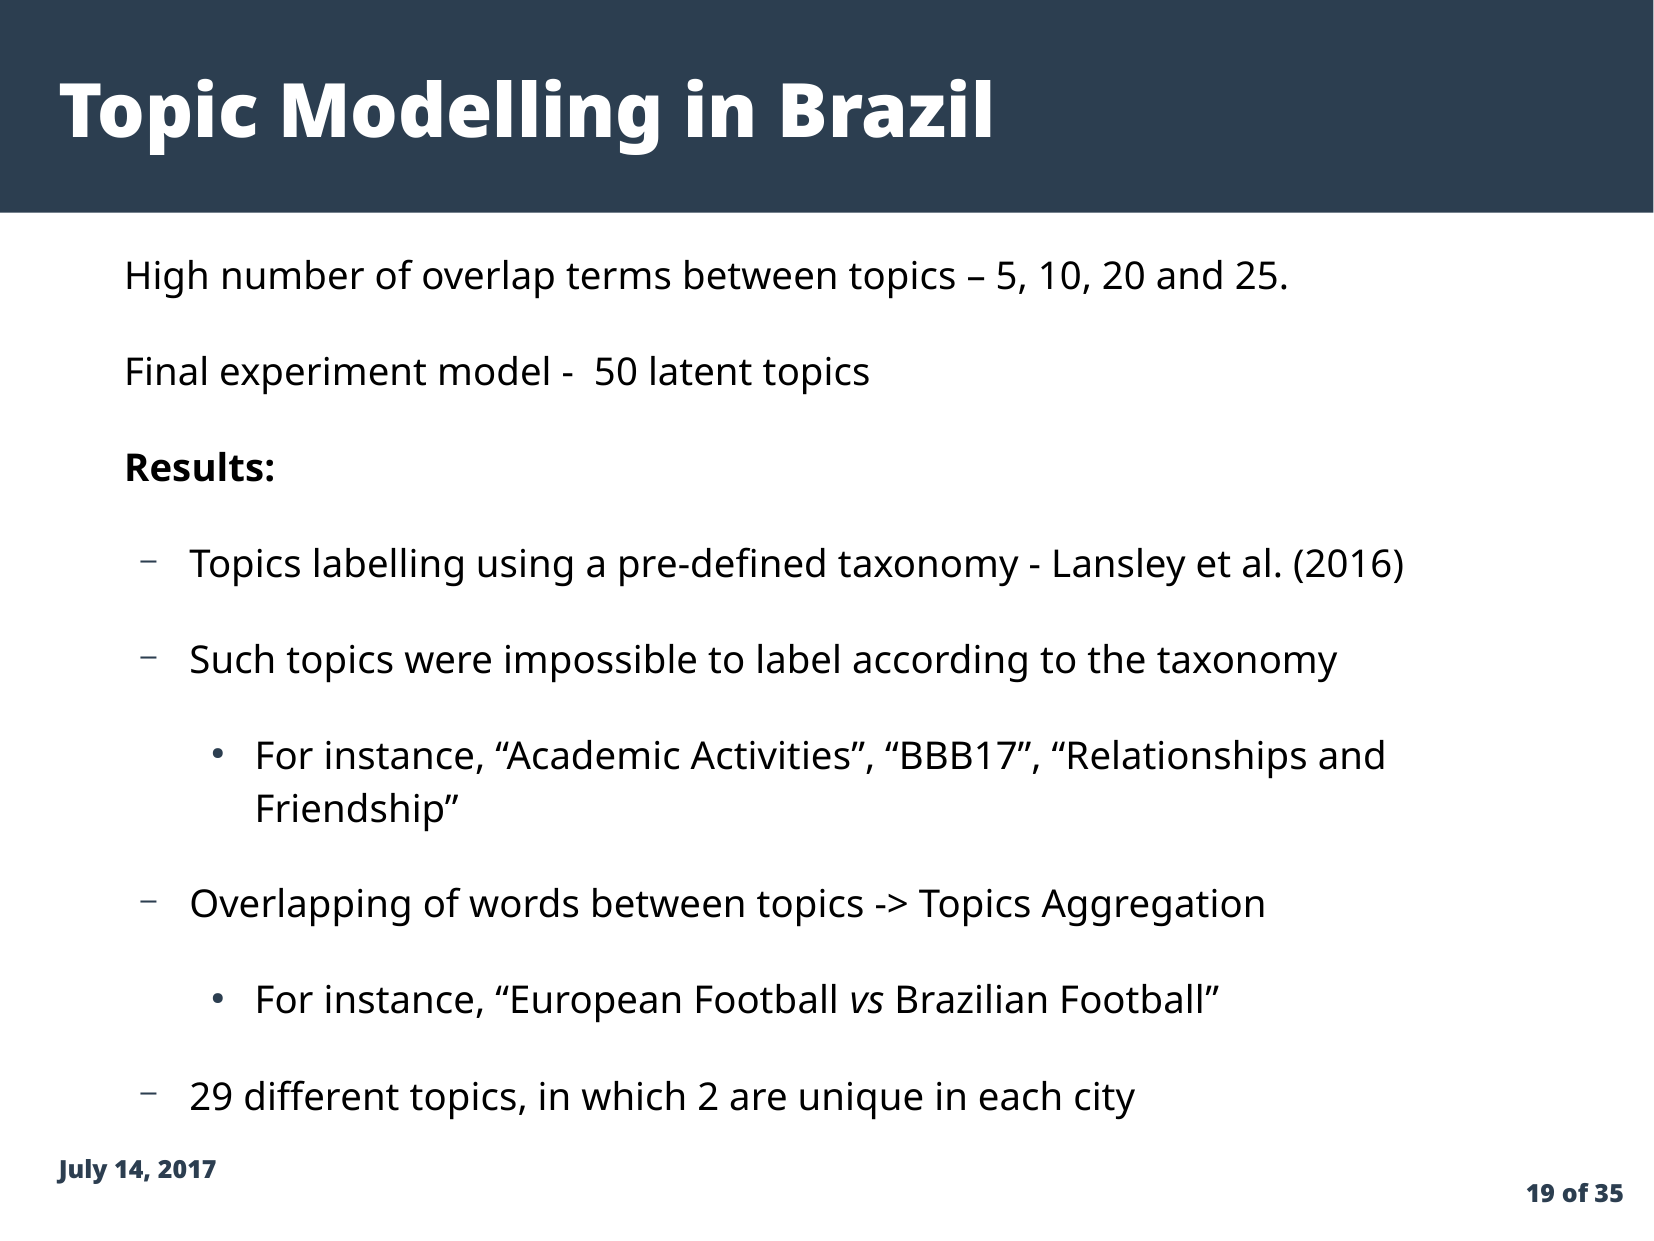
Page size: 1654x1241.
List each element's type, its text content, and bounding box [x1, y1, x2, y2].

title Topic Modelling in Brazil [59, 29, 1595, 187]
list High number of overlap terms between topics – 5, 10, 20 and 25. Final experiment model - 50 latent topics Results: Topics labelling using a pre-defined taxonomy - Lansley et al. (2016) Such topics were impossible to label according to the taxonomy For instance, “Academic Activities”, “BBB17”, “Relationships and Friendship” Overlapping of words between topics -> Topics Aggregation For instance, “European Football vs Brazilian Football” 29 different topics, in which 2 are unique in each city [59, 248, 1583, 1123]
